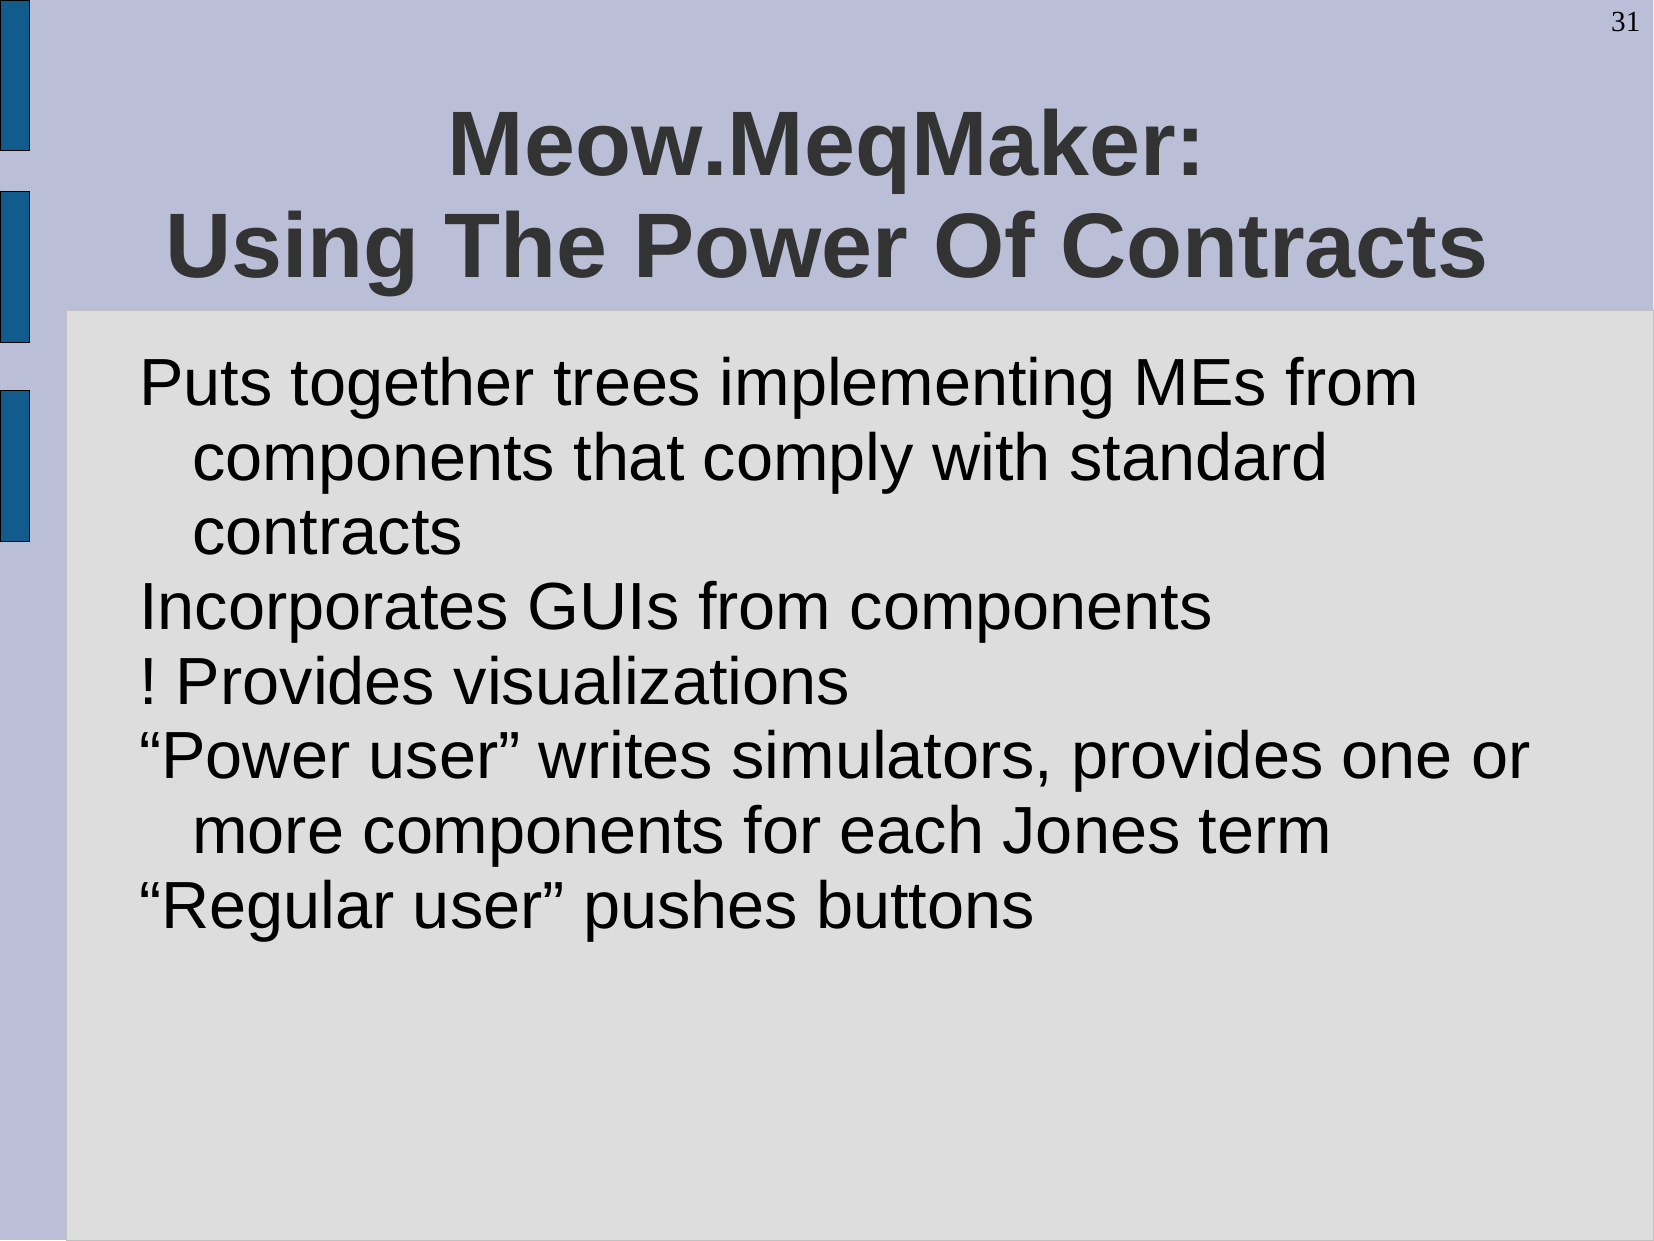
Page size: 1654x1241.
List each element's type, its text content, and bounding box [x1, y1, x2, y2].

title Meow.MeqMaker: Using The Power Of Contracts [121, 87, 1534, 302]
list Puts together trees implementing MEs from components that comply with standard contracts Incorporates GUIs from components ! Provides visualizations “Power user” writes simulators, provides one or more components for each Jones term “Regular user” pushes buttons [121, 344, 1534, 1112]
